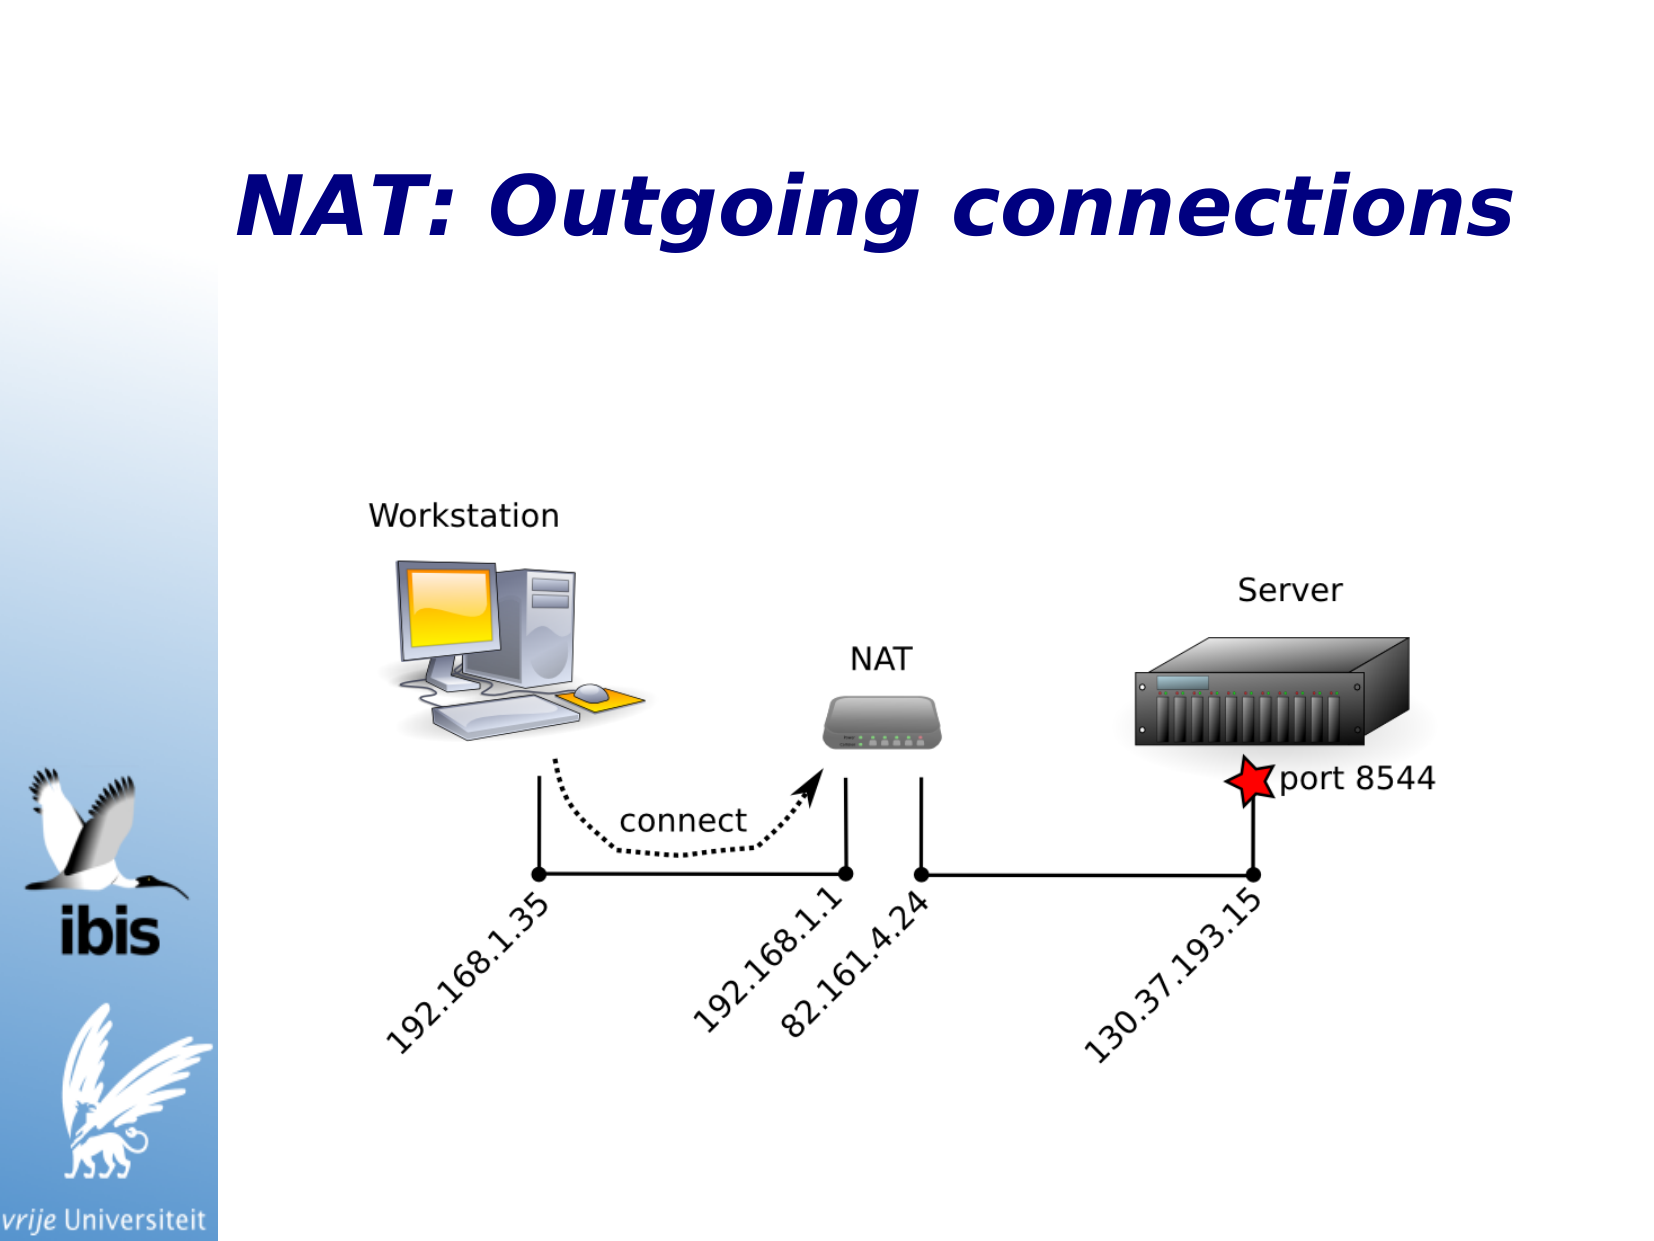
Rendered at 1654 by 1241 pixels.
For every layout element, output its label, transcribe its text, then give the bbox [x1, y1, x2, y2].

title NAT: Outgoing connections [219, 102, 1534, 311]
picture [311, 324, 1465, 1098]
picture [0, 0, 218, 1241]
